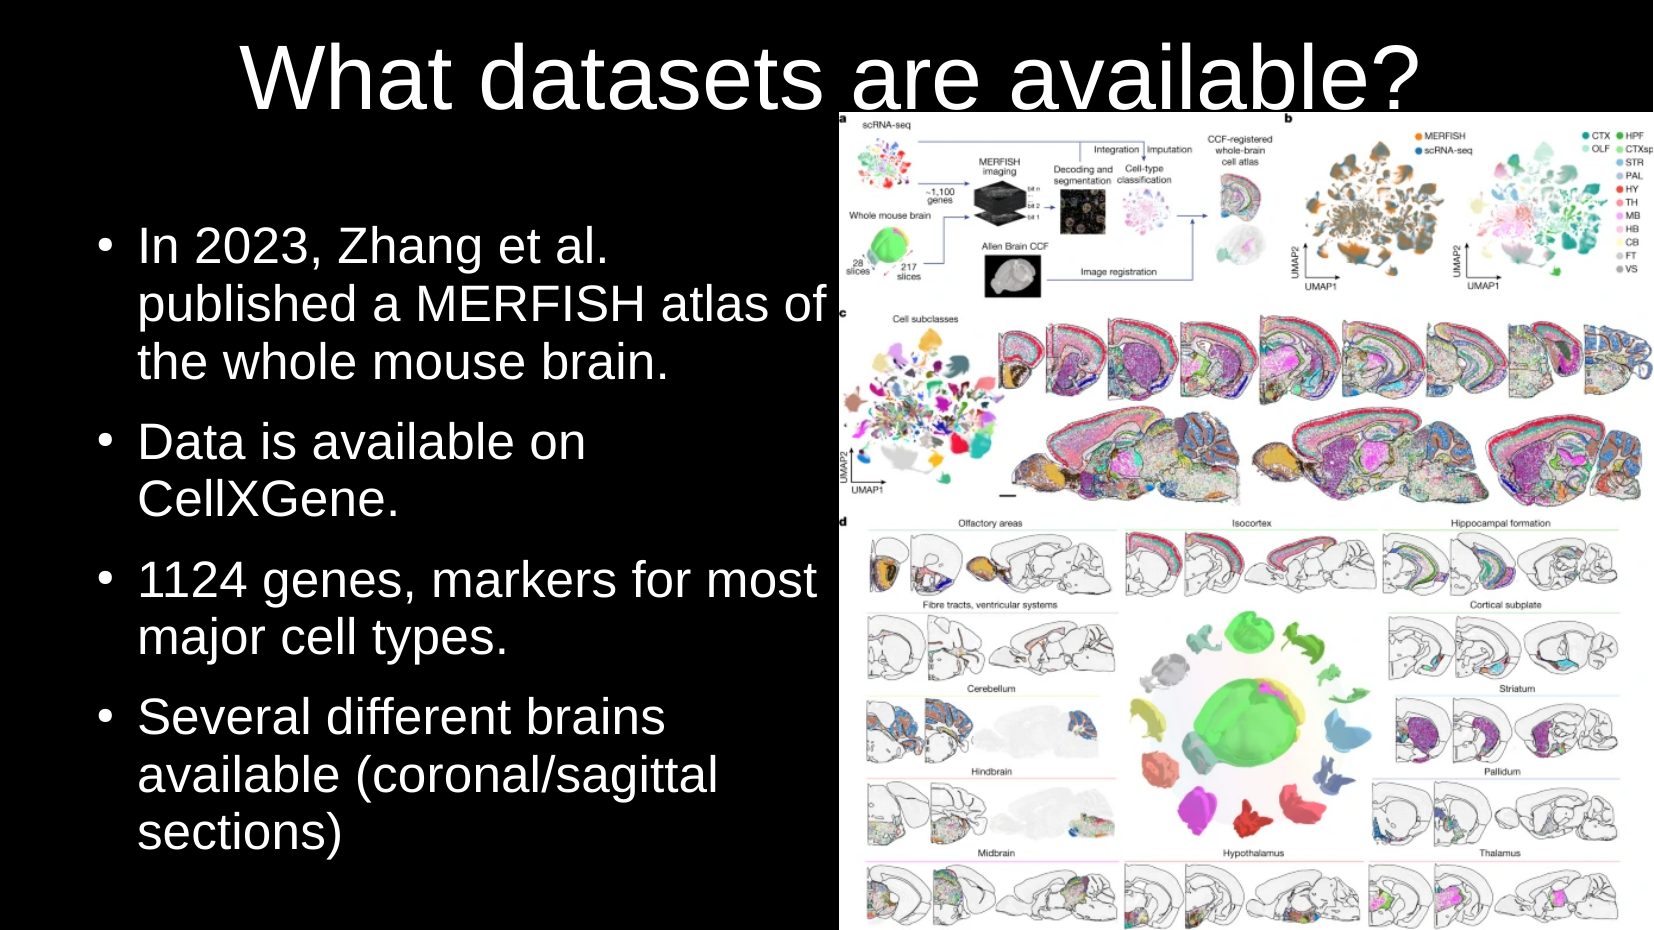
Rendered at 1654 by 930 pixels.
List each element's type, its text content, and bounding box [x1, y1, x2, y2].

list In 2023, Zhang et al. published a MERFISH atlas of the whole mouse brain. Data is available on CellXGene. 1124 genes, markers for most major cell types. Several different brains available (coronal/sagittal sections) [82, 217, 839, 863]
title What datasets are available? [87, 0, 1576, 156]
picture [839, 112, 1653, 930]
